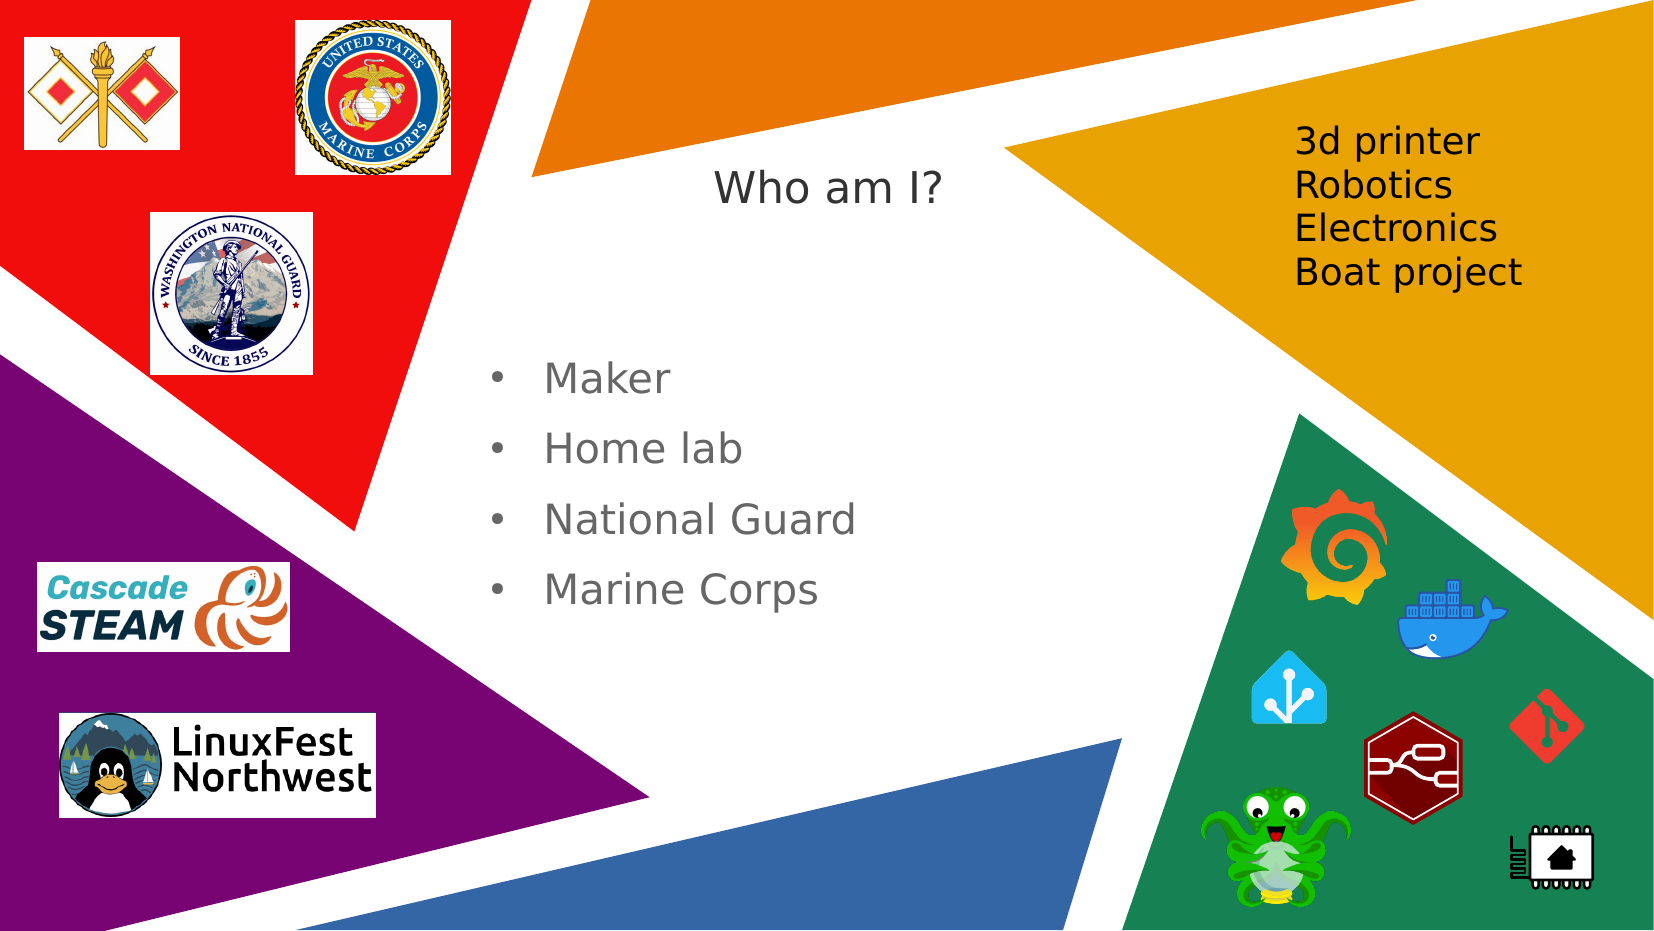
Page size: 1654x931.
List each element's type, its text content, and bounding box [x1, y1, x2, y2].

picture [59, 712, 376, 818]
list Maker Home lab National Guard Marine Corps [472, 354, 1182, 768]
picture [150, 212, 313, 376]
picture [1280, 487, 1388, 607]
picture [1500, 814, 1605, 901]
title Who am I? [120, 114, 1279, 263]
picture [37, 562, 290, 652]
picture [295, 20, 451, 175]
text_box 3d printer Robotics Electronics Boat project [1279, 112, 1538, 345]
picture [1508, 687, 1586, 765]
picture [1201, 787, 1351, 907]
picture [1397, 563, 1509, 676]
picture [1364, 711, 1463, 826]
picture [1251, 648, 1327, 724]
picture [24, 37, 180, 151]
